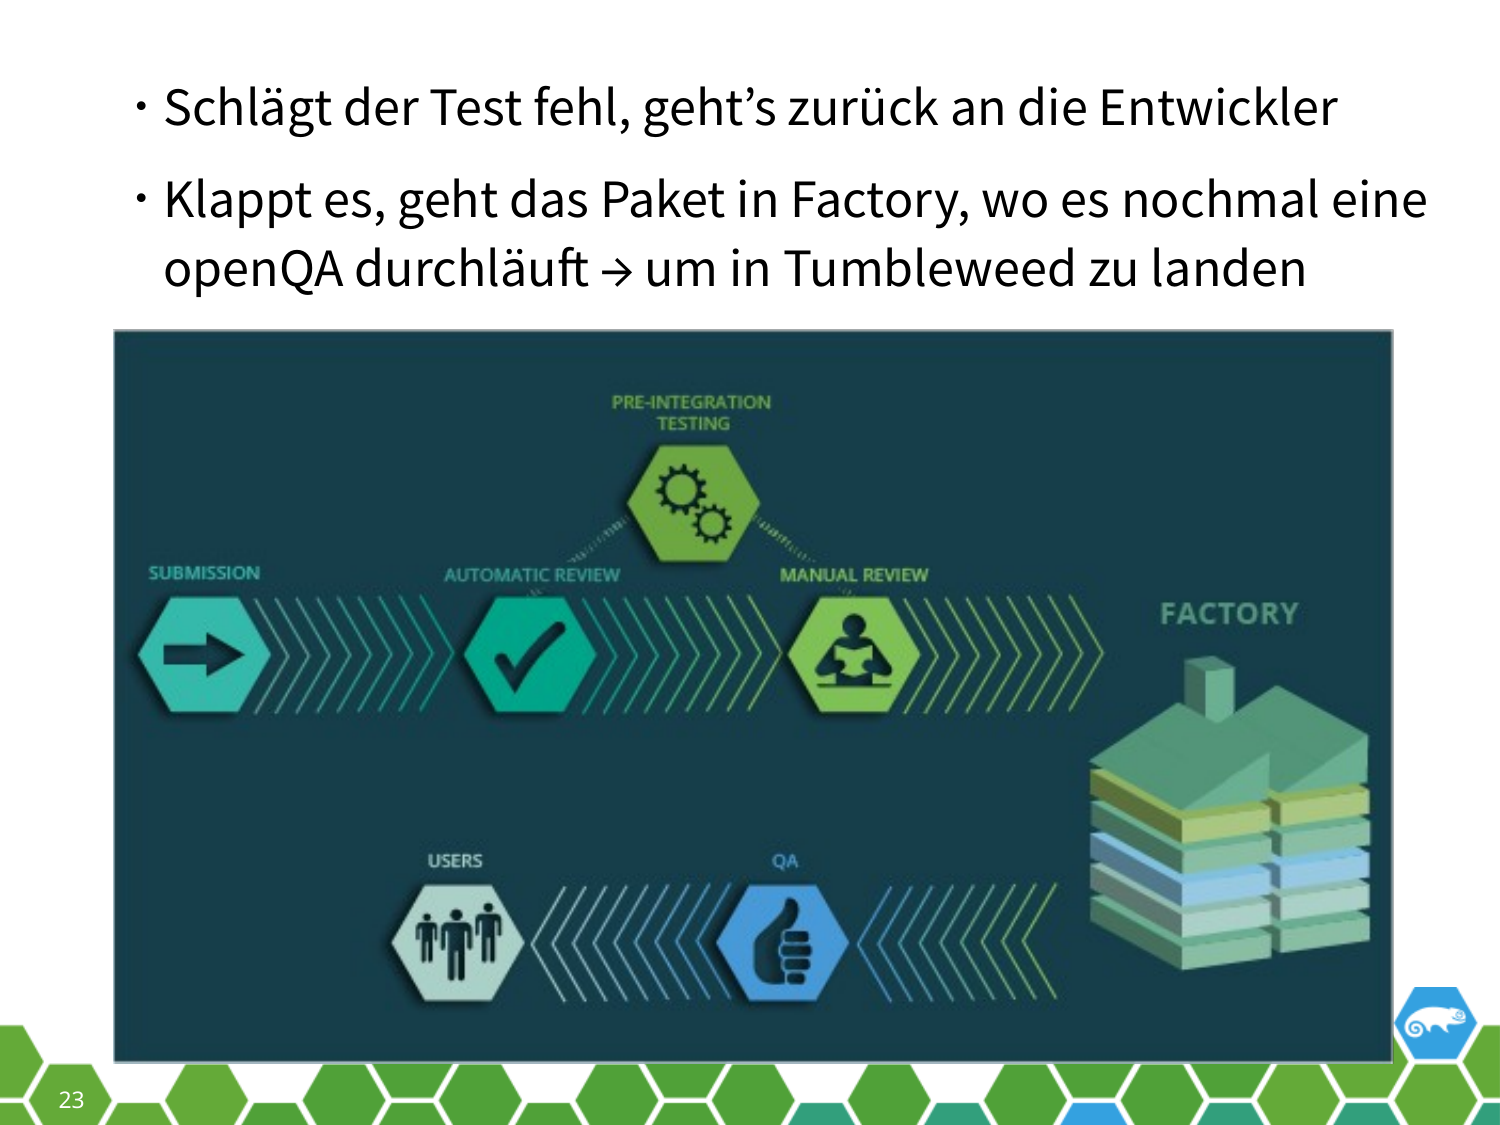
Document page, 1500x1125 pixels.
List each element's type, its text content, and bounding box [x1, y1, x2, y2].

picture [0, 328, 1500, 1125]
list Schlägt der Test fehl, geht’s zurück an die Entwickler Klappt es, geht das Paket in Factory, wo es nochmal eine openQA durchläuft → um in Tumbleweed zu landen [135, 72, 1441, 725]
